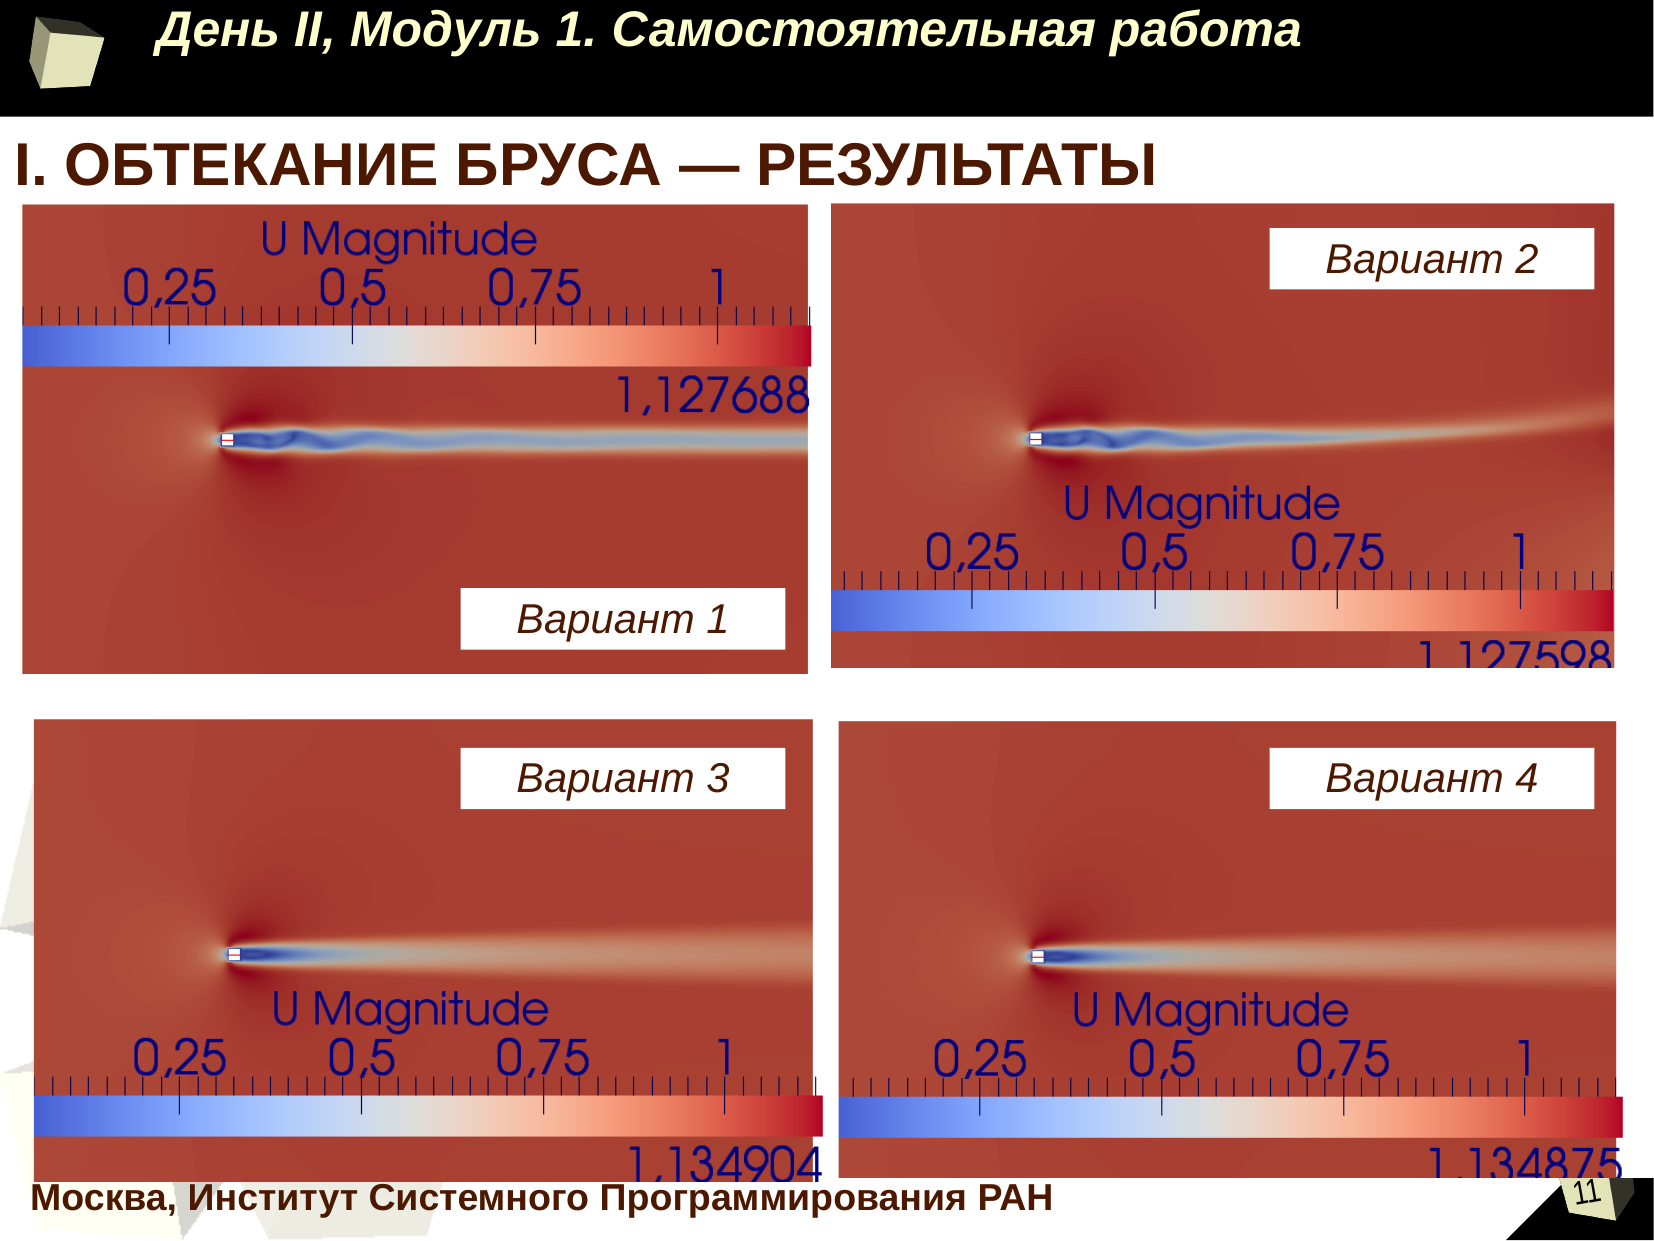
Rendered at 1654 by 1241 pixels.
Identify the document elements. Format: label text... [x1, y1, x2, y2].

text_box Вариант 2 [1269, 228, 1595, 290]
picture [22, 198, 1654, 674]
text_box I. ОБТЕКАНИЕ БРУСА — РЕЗУЛЬТАТЫ [0, 122, 1654, 213]
text_box Вариант 4 [1269, 747, 1595, 810]
picture [0, 708, 1654, 1241]
text_box Вариант 1 [460, 588, 786, 650]
text_box Вариант 3 [460, 747, 786, 810]
picture [464, 1193, 472, 1198]
